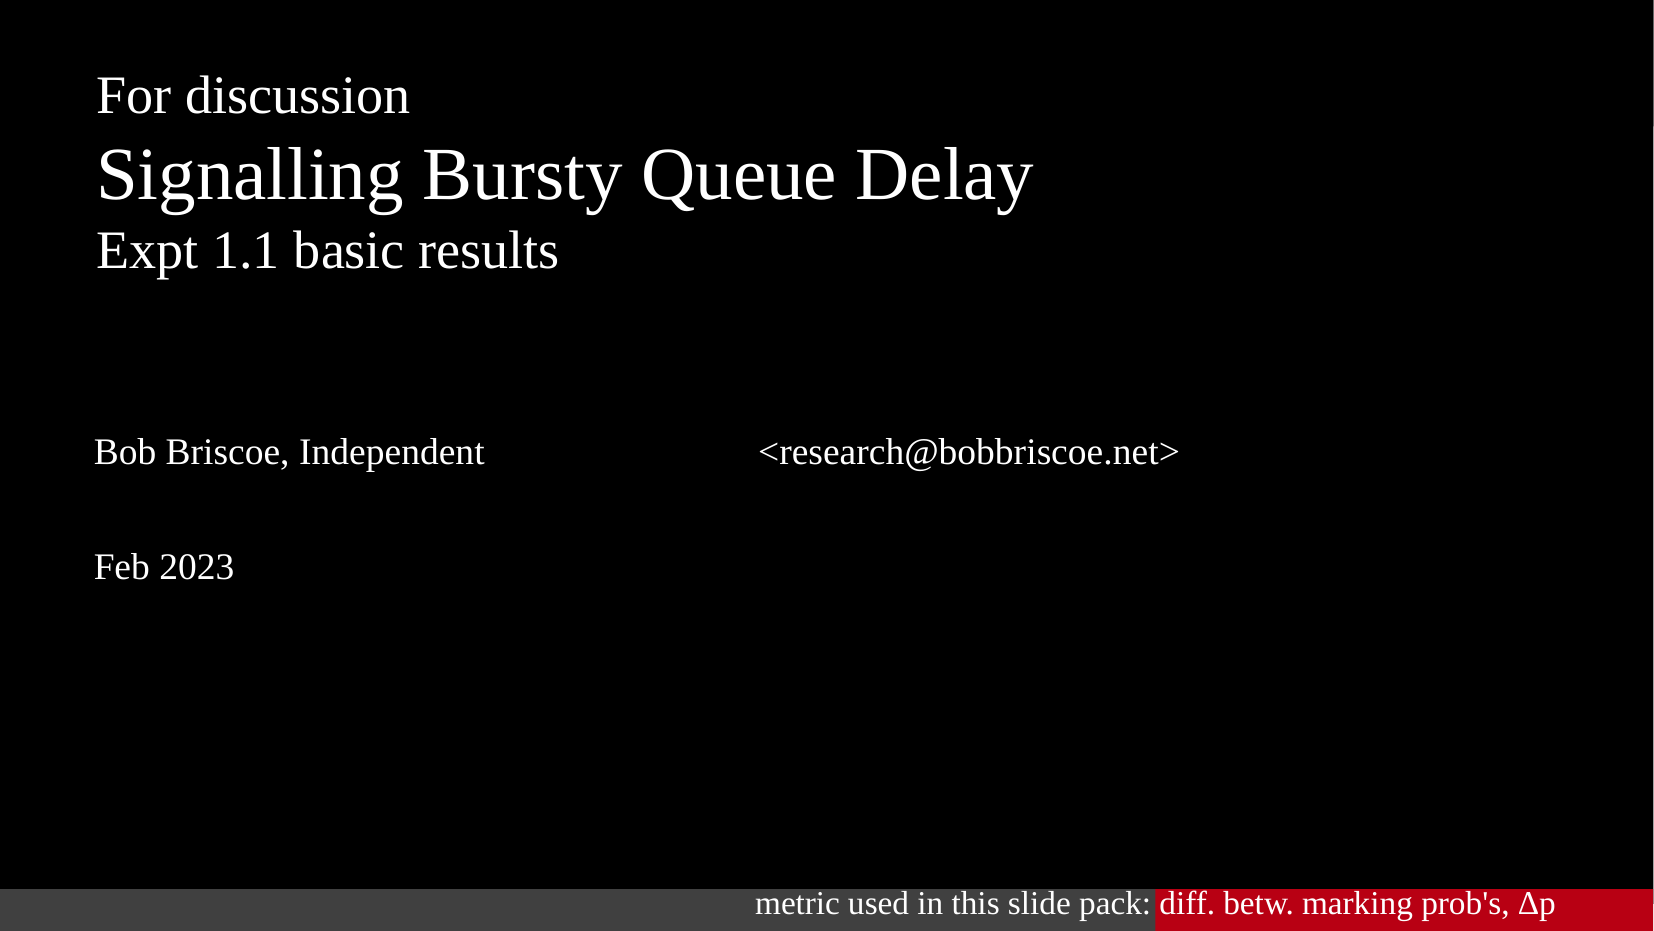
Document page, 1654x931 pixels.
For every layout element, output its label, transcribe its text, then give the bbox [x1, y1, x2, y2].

text_box metric used in this slide pack: diff. betw. marking prob's, Δp [740, 877, 1611, 931]
text_box Bob Briscoe, Independent <research@bobbriscoe.net> Feb 2023 [78, 419, 1423, 608]
text_box For discussion Signalling Bursty Queue Delay Expt 1.1 basic results [81, 52, 1599, 233]
